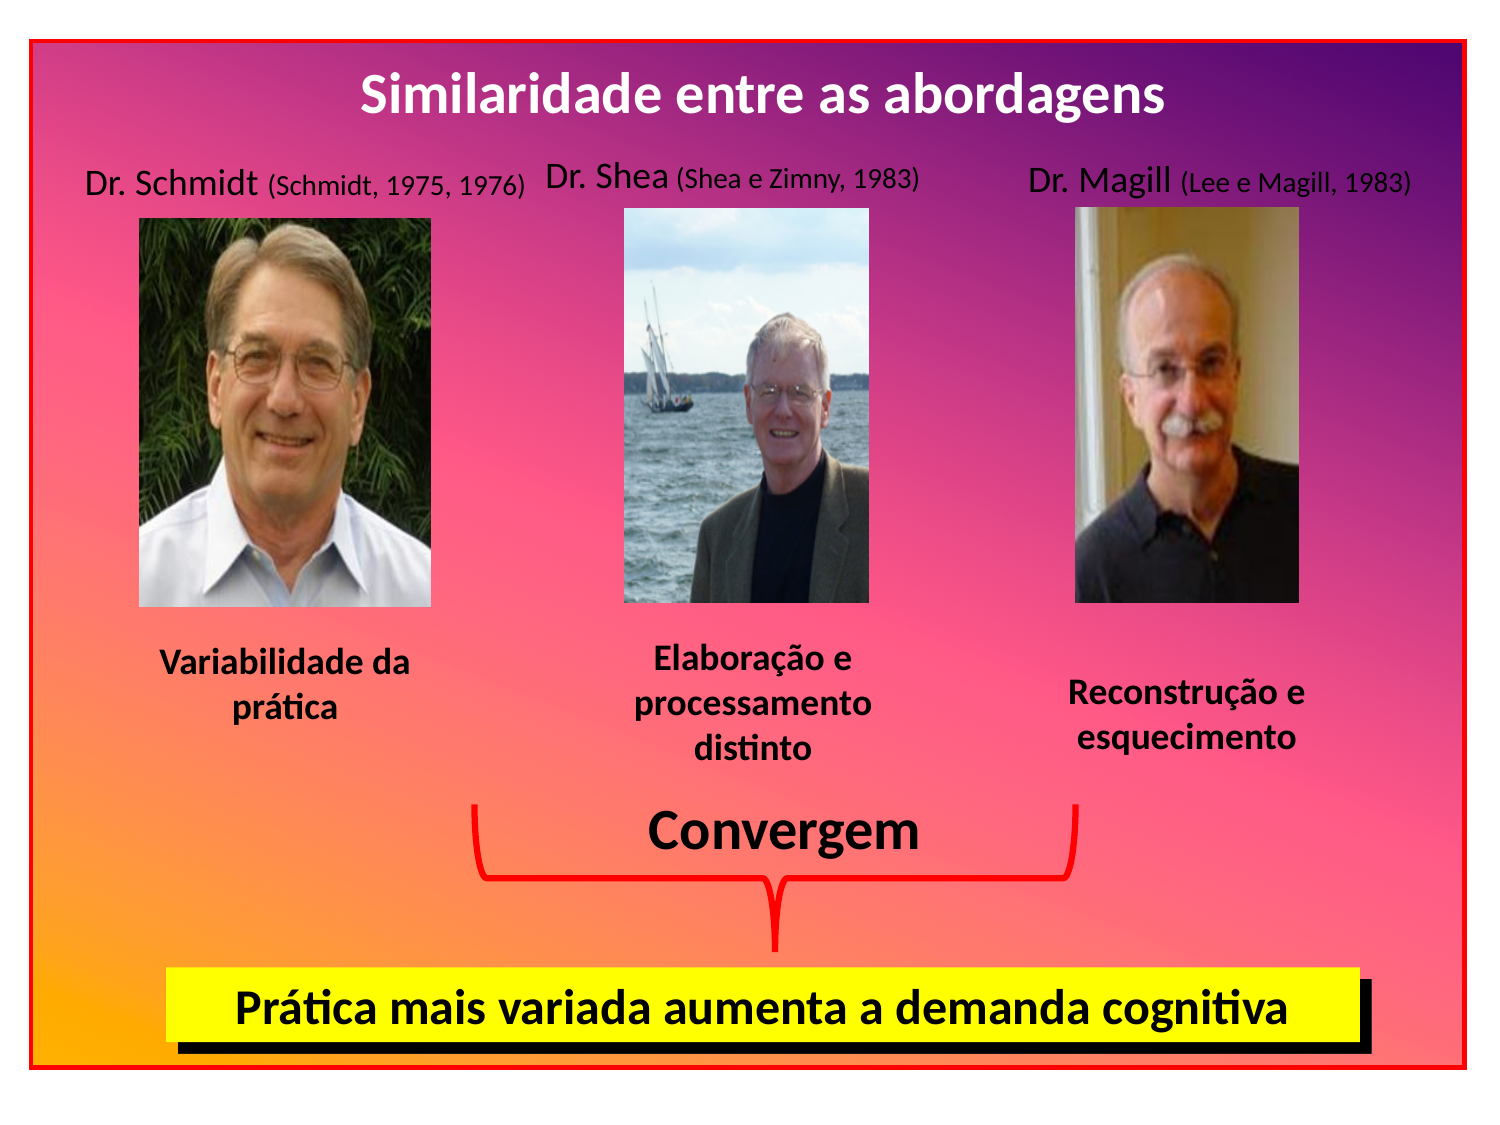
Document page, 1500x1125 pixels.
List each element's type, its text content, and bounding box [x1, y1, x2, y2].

text_box Dr. Shea (Shea e Zimny, 1983) [522, 143, 944, 204]
text_box Variabilidade da prática [140, 630, 431, 735]
text_box Dr. Schmidt (Schmidt, 1975, 1976) [49, 150, 562, 211]
text_box Prática mais variada aumenta a demanda cognitiva [166, 967, 1360, 1043]
text_box Convergem [634, 783, 937, 869]
text_box Dr. Magill (Lee e Magill, 1983) [978, 147, 1462, 208]
picture [33, 43, 1462, 1065]
text_box Reconstrução e esquecimento [1014, 659, 1360, 765]
text_box Similaridade entre as abordagens [121, 47, 1406, 133]
text_box Elaboração e processamento distinto [603, 625, 903, 776]
